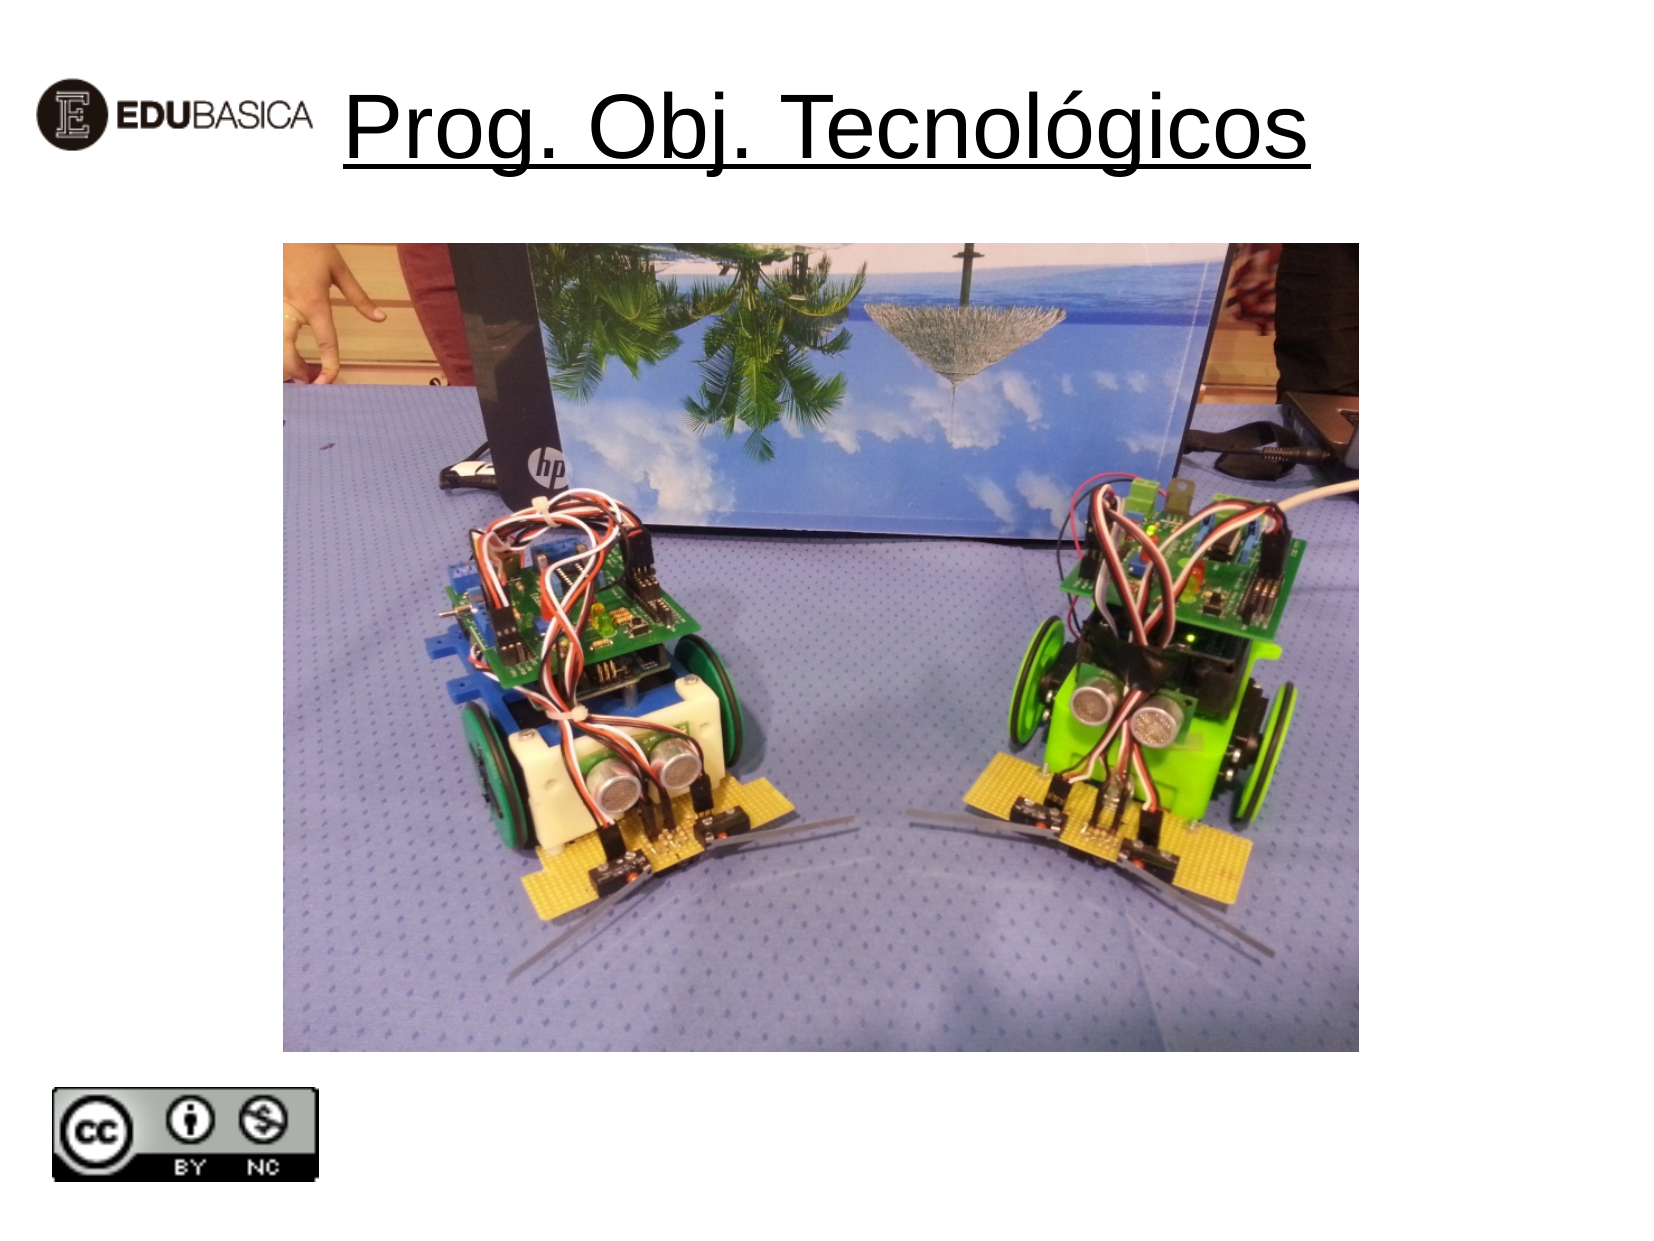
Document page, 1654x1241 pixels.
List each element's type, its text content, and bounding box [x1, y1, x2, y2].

title Prog. Obj. Tecnológicos [82, 23, 1571, 231]
picture [52, 1087, 319, 1182]
picture [35, 77, 316, 154]
picture [283, 243, 1359, 1052]
